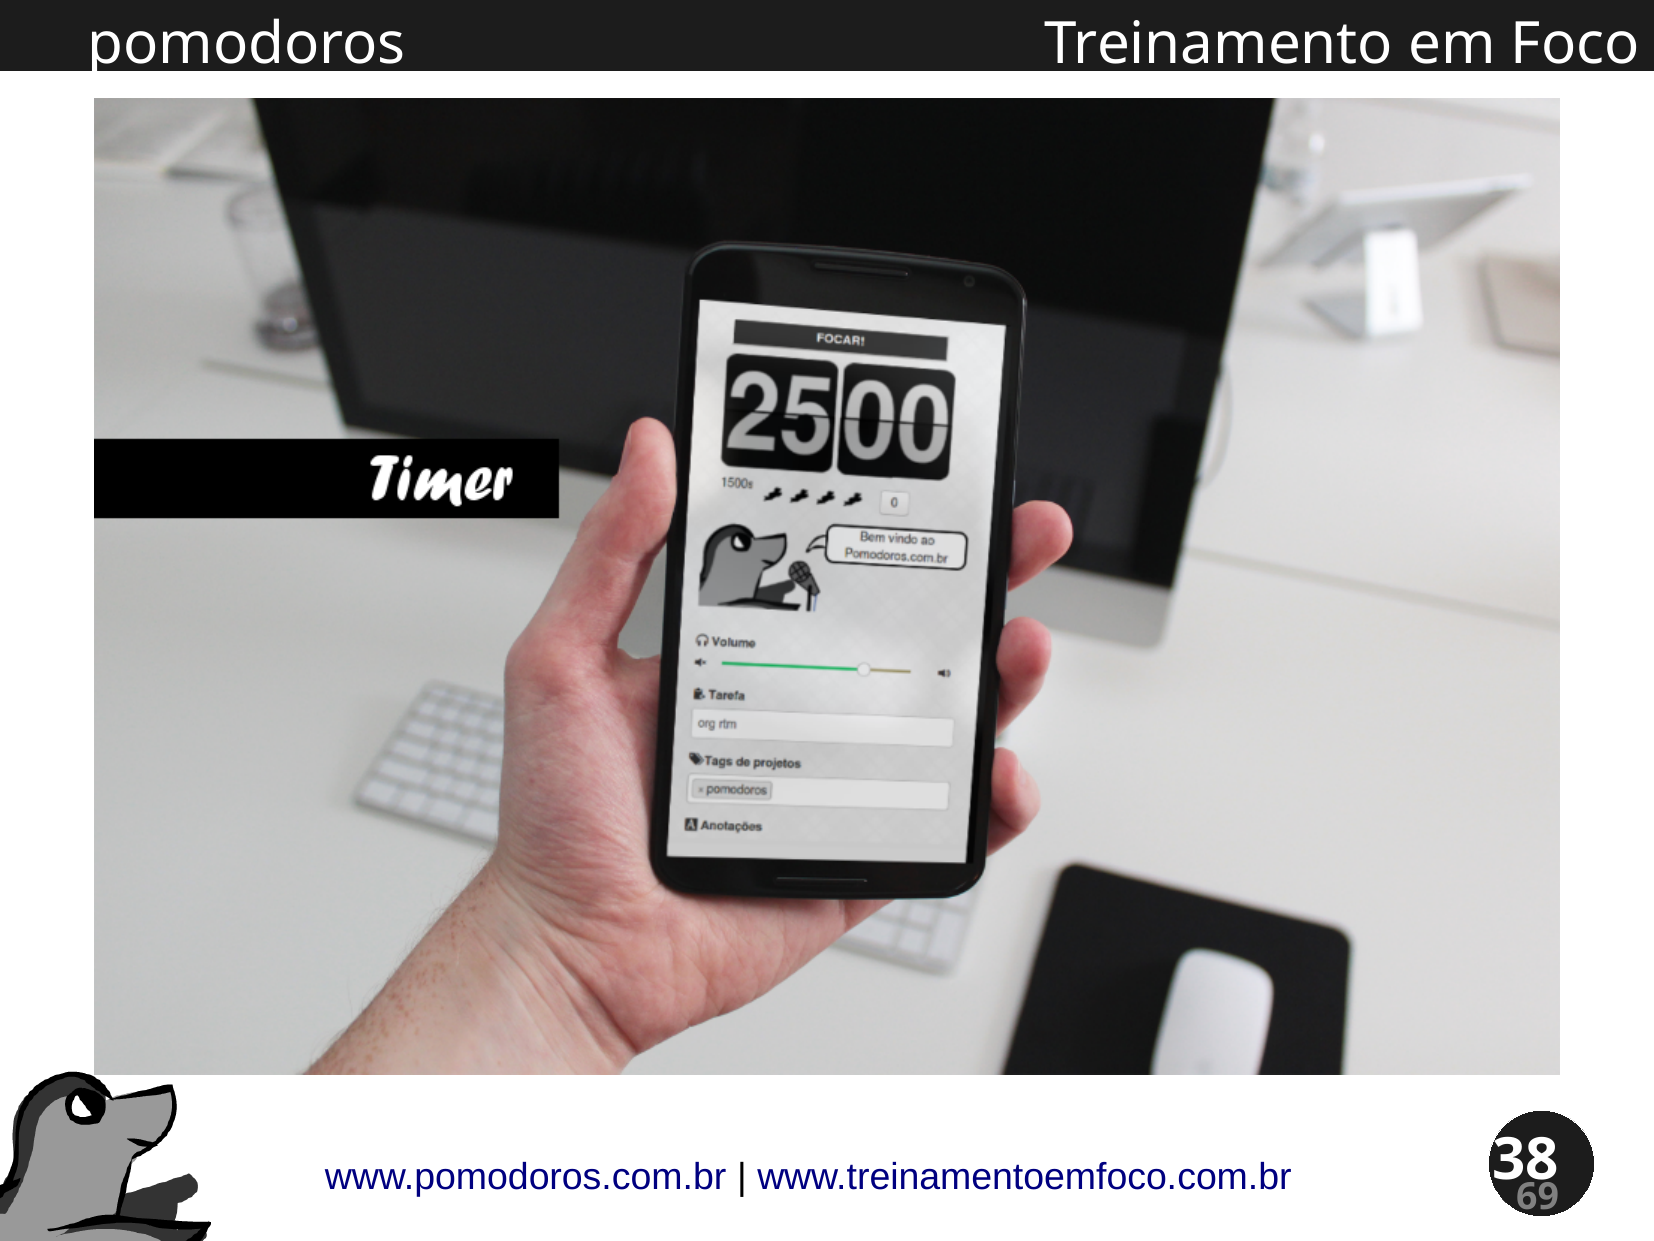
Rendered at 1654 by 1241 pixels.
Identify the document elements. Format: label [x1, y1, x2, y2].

picture [0, 98, 1560, 1241]
